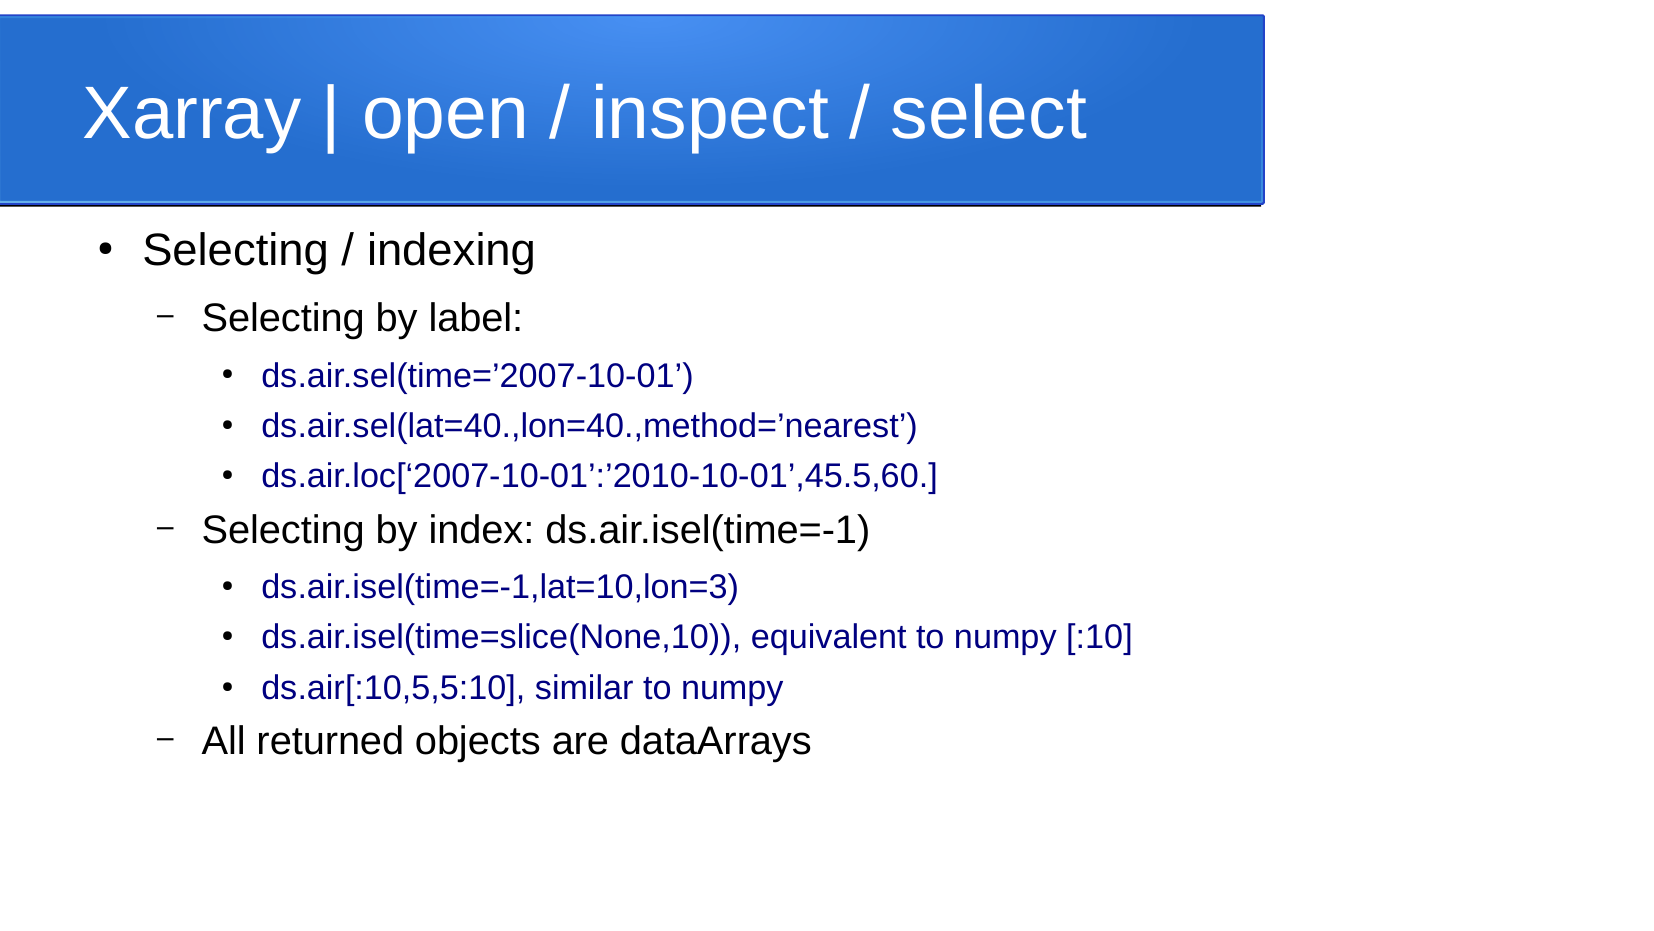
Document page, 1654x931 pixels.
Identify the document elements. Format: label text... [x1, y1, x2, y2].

list Selecting / indexing Selecting by label: ds.air.sel(time=’2007-10-01’) ds.air.sel(lat=40.,lon=40.,method=’nearest’) ds.air.loc[‘2007-10-01’:’2010-10-01’,45.5,60.] Selecting by index: ds.air.isel(time=-1) ds.air.isel(time=-1,lat=10,lon=3) ds.air.isel(time=slice(None,10)), equivalent to numpy [:10] ds.air[:10,5,5:10], similar to numpy All returned objects are dataArrays [82, 224, 1571, 764]
title Xarray | open / inspect / select [82, 35, 1235, 189]
